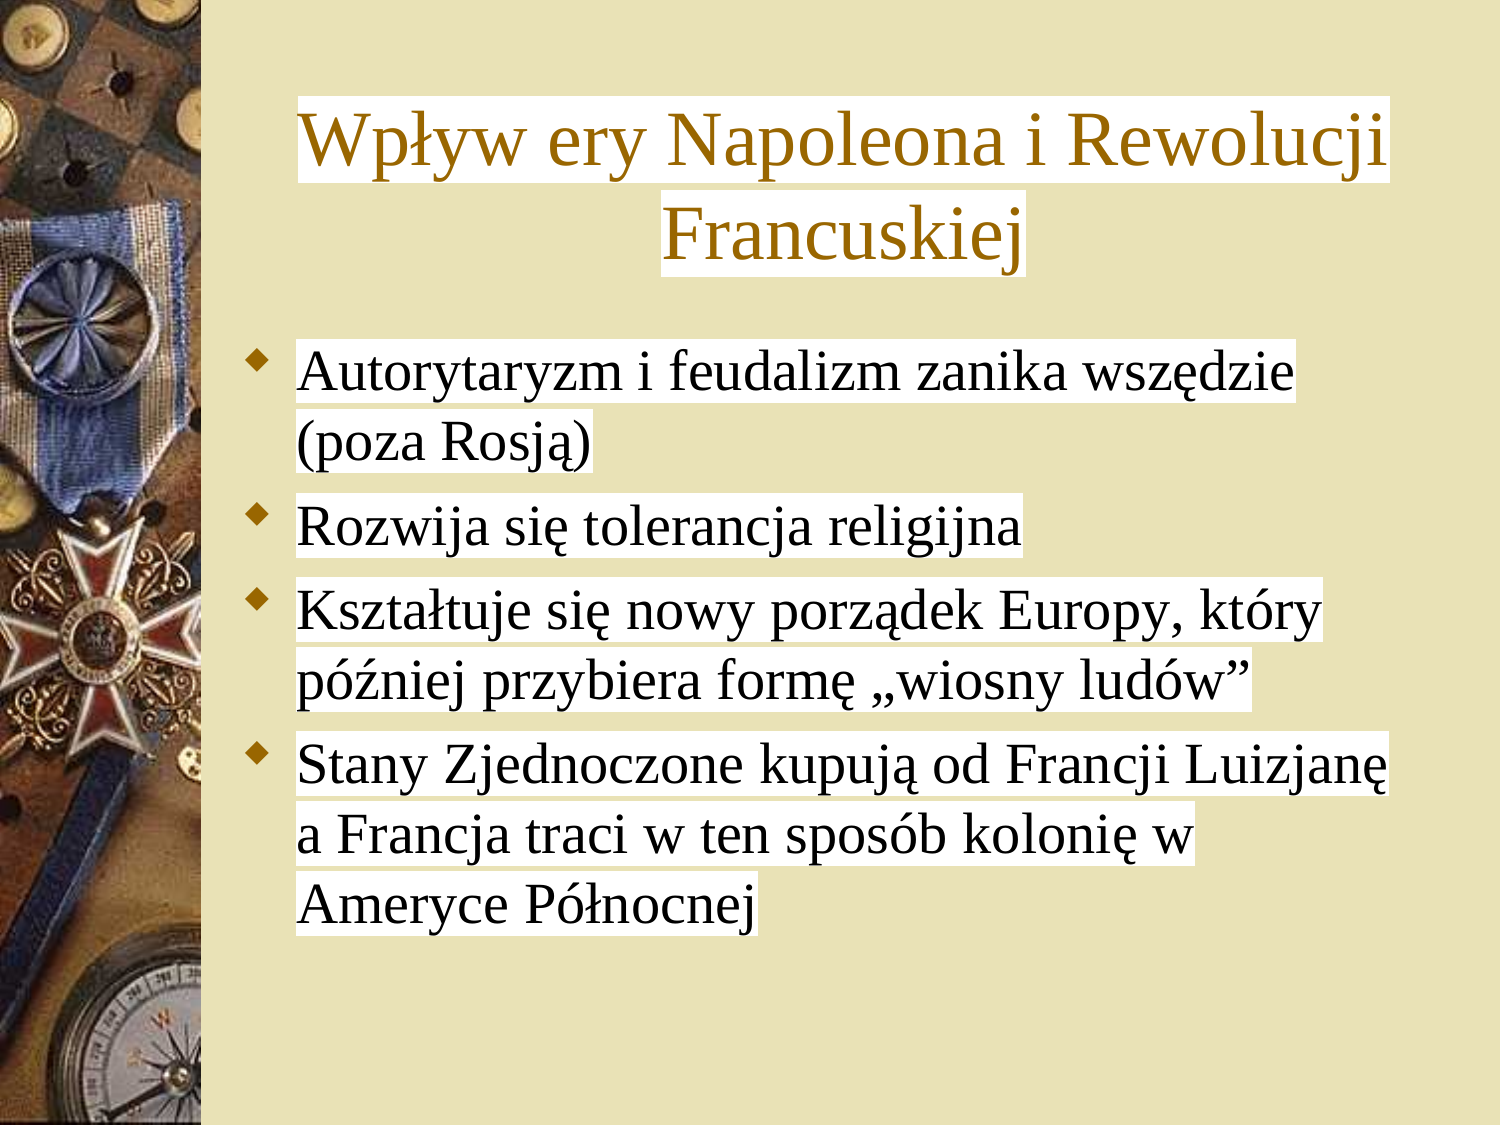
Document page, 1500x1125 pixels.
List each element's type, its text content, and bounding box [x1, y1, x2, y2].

title Wpływ ery Napoleona i Rewolucji Francuskiej [224, 87, 1463, 275]
list Autorytaryzm i feudalizm zanika wszędzie (poza Rosją) Rozwija się tolerancja religijna Kształtuje się nowy porządek Europy, który później przybiera formę „wiosny ludów” Stany Zjednoczone kupują od Francji Luizjanę a Francja traci w ten sposób kolonię w Ameryce Północnej [225, 324, 1430, 1088]
picture [0, 0, 201, 1125]
